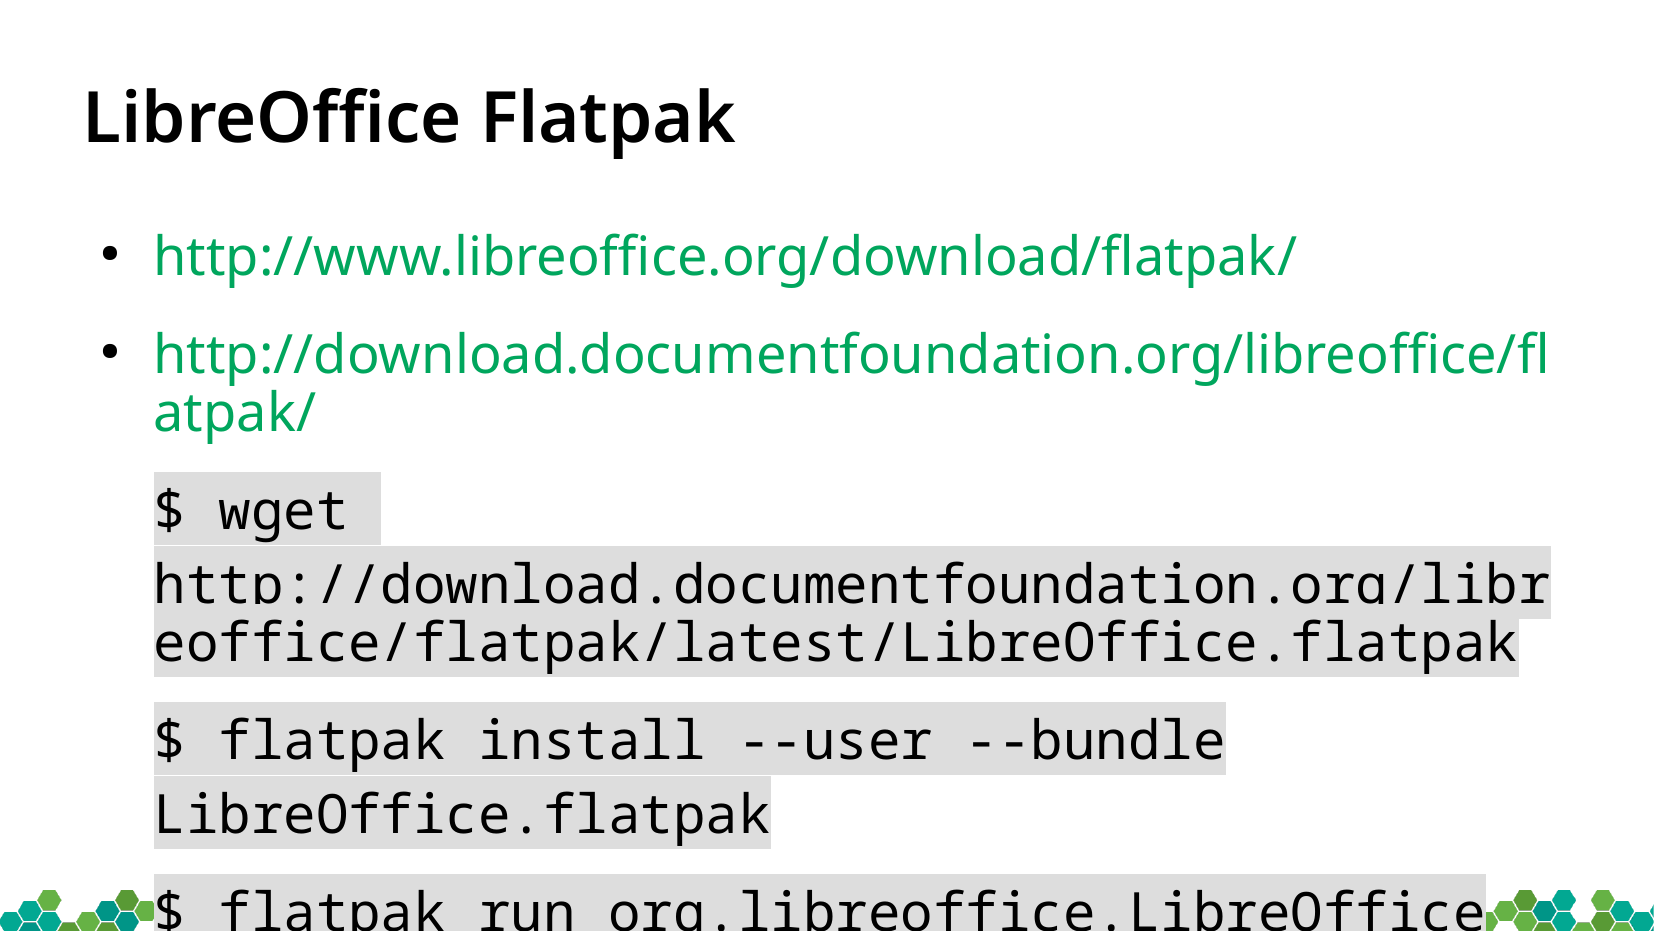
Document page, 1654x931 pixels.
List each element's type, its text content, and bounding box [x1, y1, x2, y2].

picture [388, 917, 403, 928]
picture [552, 905, 567, 931]
title LibreOffice Flatpak [82, 37, 1571, 193]
picture [876, 905, 892, 914]
picture [1071, 905, 1087, 914]
picture [908, 905, 925, 928]
picture [1202, 905, 1218, 928]
picture [1461, 905, 1477, 914]
picture [357, 905, 373, 928]
picture [0, 871, 1654, 931]
picture [812, 905, 828, 928]
picture [291, 917, 306, 928]
picture [616, 905, 633, 928]
picture [1297, 896, 1315, 927]
picture [424, 918, 438, 931]
picture [162, 898, 167, 908]
picture [171, 915, 176, 925]
list http://www.libreoffice.org/download/flatpak/ http://download.documentfoundation.org/libreoffice/flatpak/ $ wget http://download.documentfoundation.org/libreoffice/flatpak/latest/LibreOffice.flatpak $ flatpak install --user --bundle LibreOffice.flatpak $ flatpak run org.libreoffice.LibreOffice [82, 217, 1571, 855]
picture [1266, 905, 1282, 914]
picture [681, 905, 697, 928]
